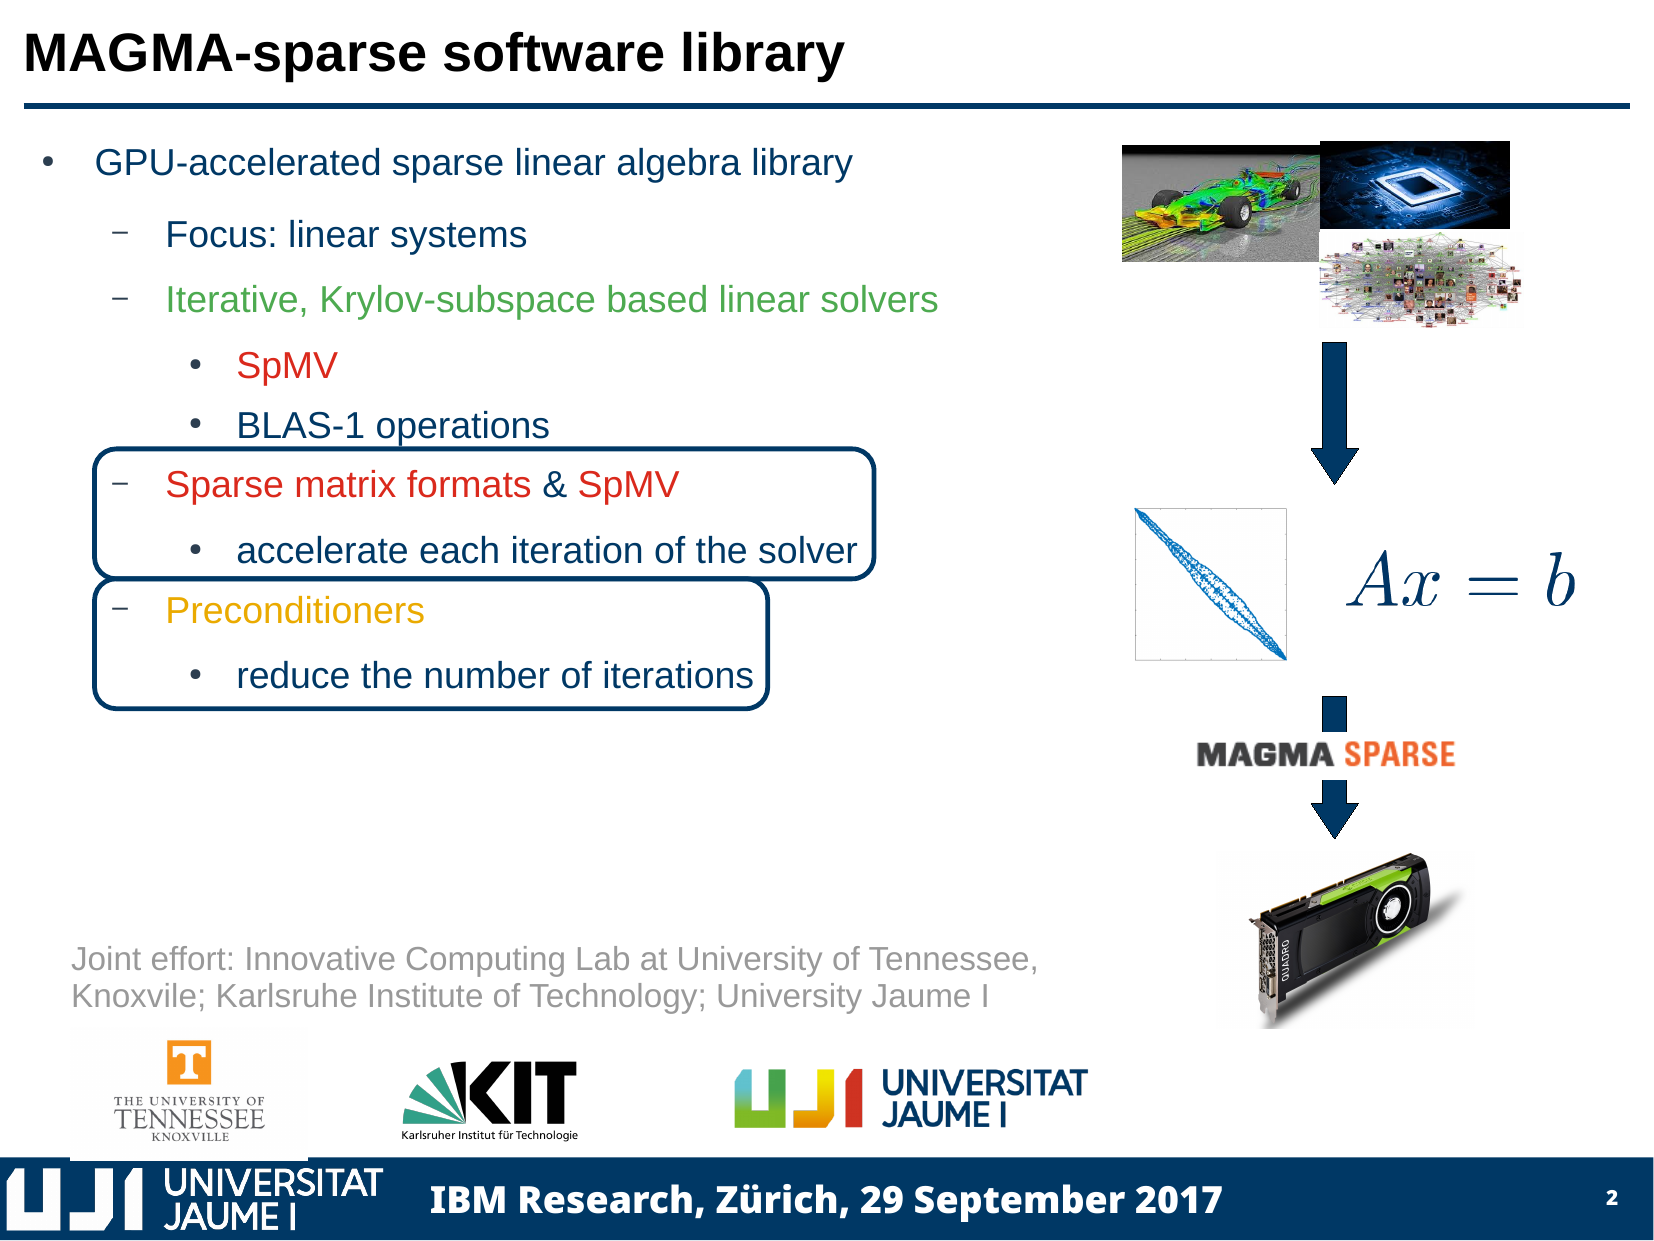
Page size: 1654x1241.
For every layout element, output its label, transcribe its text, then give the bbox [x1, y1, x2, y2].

text_box [1311, 342, 1359, 485]
picture [0, 1027, 390, 1241]
picture [1122, 141, 1524, 328]
picture [1189, 732, 1465, 780]
text_box [1322, 696, 1347, 732]
picture [1216, 851, 1475, 1029]
text_box [1311, 780, 1359, 839]
picture [1346, 550, 1575, 606]
text_box Joint effort: Innovative Computing Lab at University of Tennessee, Knoxvile; Karlsruhe Institute of Technology; University Jaume I [20, 933, 1099, 1028]
list GPU-accelerated sparse linear algebra library Focus: linear systems Iterative, Krylov-subspace based linear solvers SpMV BLAS-1 operations Sparse matrix formats & SpMV accelerate each iteration of the solver Preconditioners reduce the number of iterations [23, 141, 1040, 721]
picture [732, 1062, 1094, 1132]
picture [401, 1057, 579, 1146]
picture [1134, 507, 1288, 662]
title MAGMA-sparse software library [23, 0, 1630, 107]
